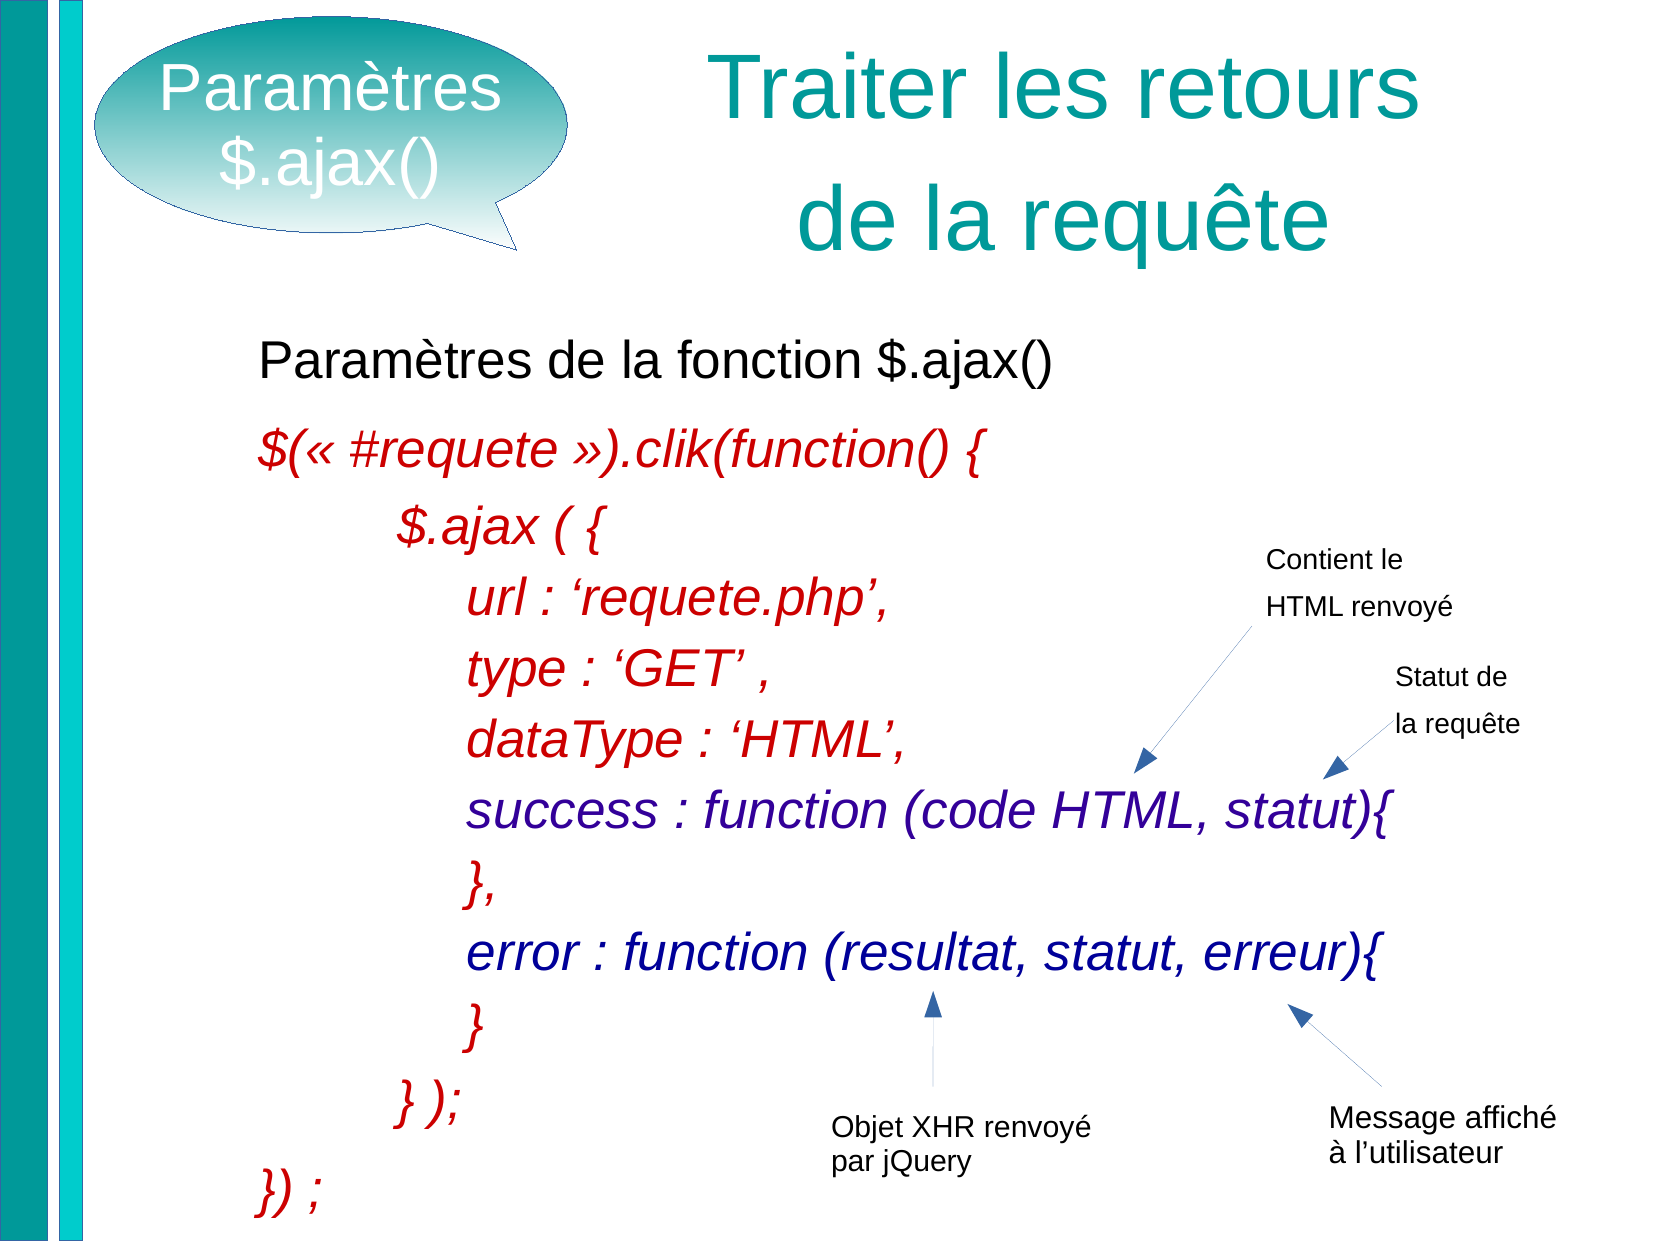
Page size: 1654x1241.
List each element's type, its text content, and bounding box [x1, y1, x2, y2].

text_box Paramètres $.ajax() [94, 16, 568, 251]
list Message affiché à l’utilisateur [1287, 1099, 1560, 1182]
text_box Traiter les retours de la requête [484, 35, 1599, 284]
list Statut de la requête [1358, 661, 1577, 743]
text_box [0, 0, 48, 1241]
list Objet XHR renvoyé par jQuery [791, 1110, 1093, 1211]
list Contient le HTML renvoyé [1228, 543, 1501, 625]
list Paramètres de la fonction $.ajax() $(« #requete »).clik(function() { $.ajax ( { url : ‘requete.php’, type : ‘GET’ , dataType : ‘HTML’, success : function (code HTML, statut){ }, error : function (resultat, statut, erreur){ } } ); }) ; [188, 330, 1607, 1229]
text_box [59, 0, 83, 1241]
